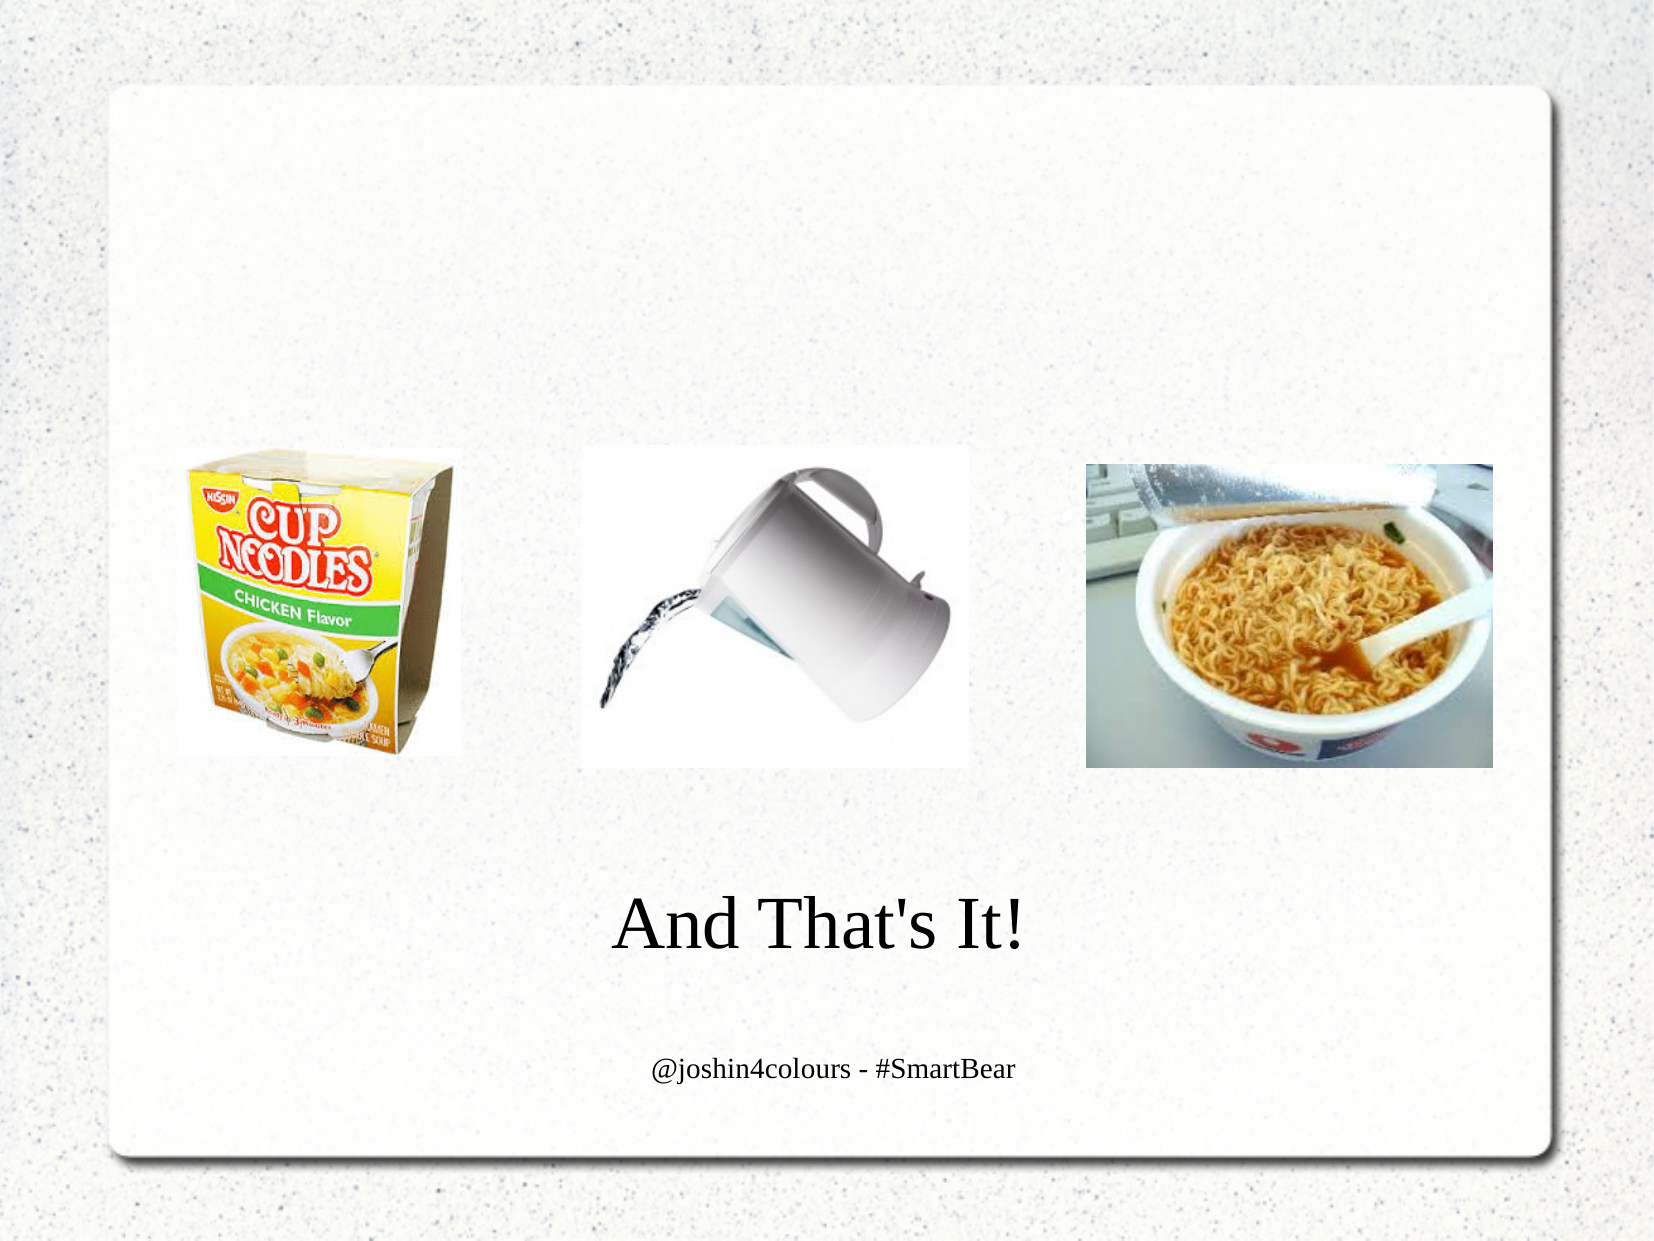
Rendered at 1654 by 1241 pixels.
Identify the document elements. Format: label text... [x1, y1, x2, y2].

text_box And That's It! [596, 874, 1058, 972]
picture [0, 0, 1654, 1241]
